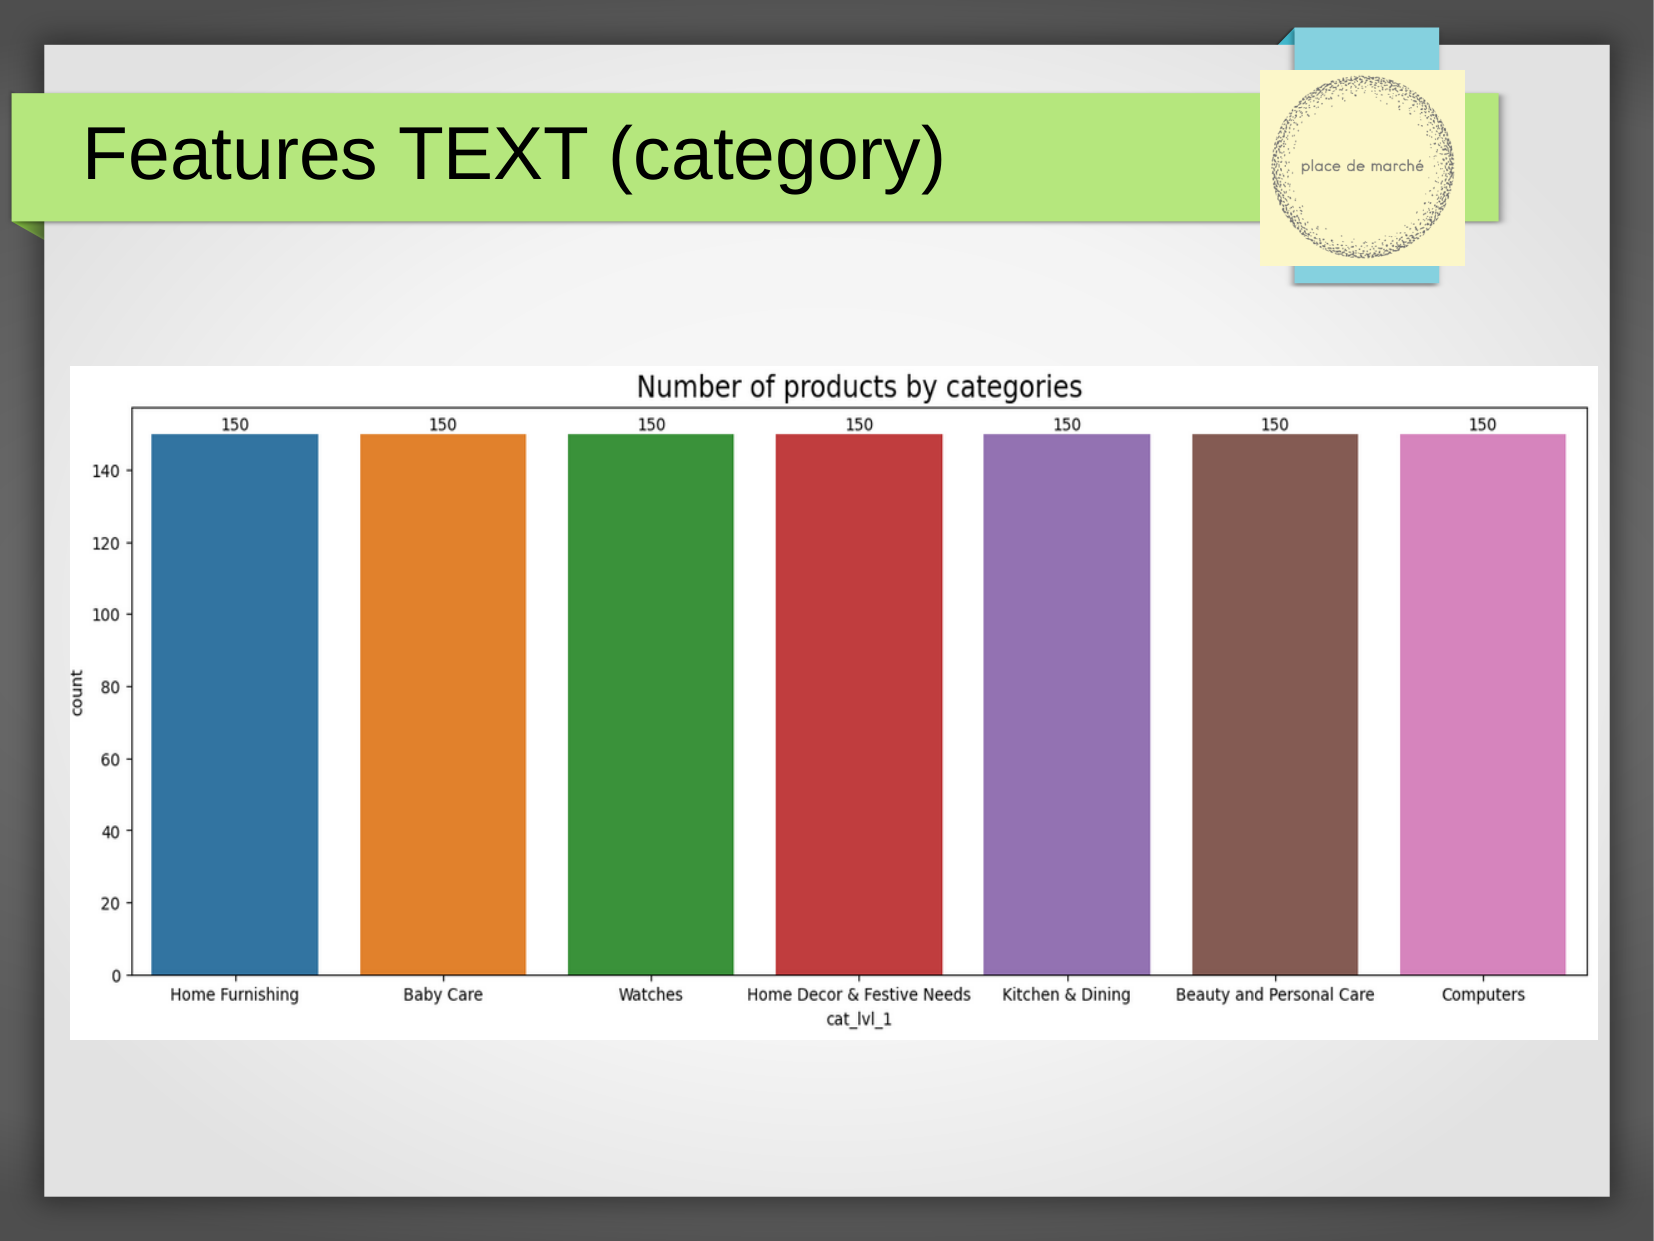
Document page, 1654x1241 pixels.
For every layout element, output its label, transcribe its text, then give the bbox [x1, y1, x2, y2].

title Features TEXT (category) [82, 94, 1260, 213]
picture [0, 0, 1654, 1241]
